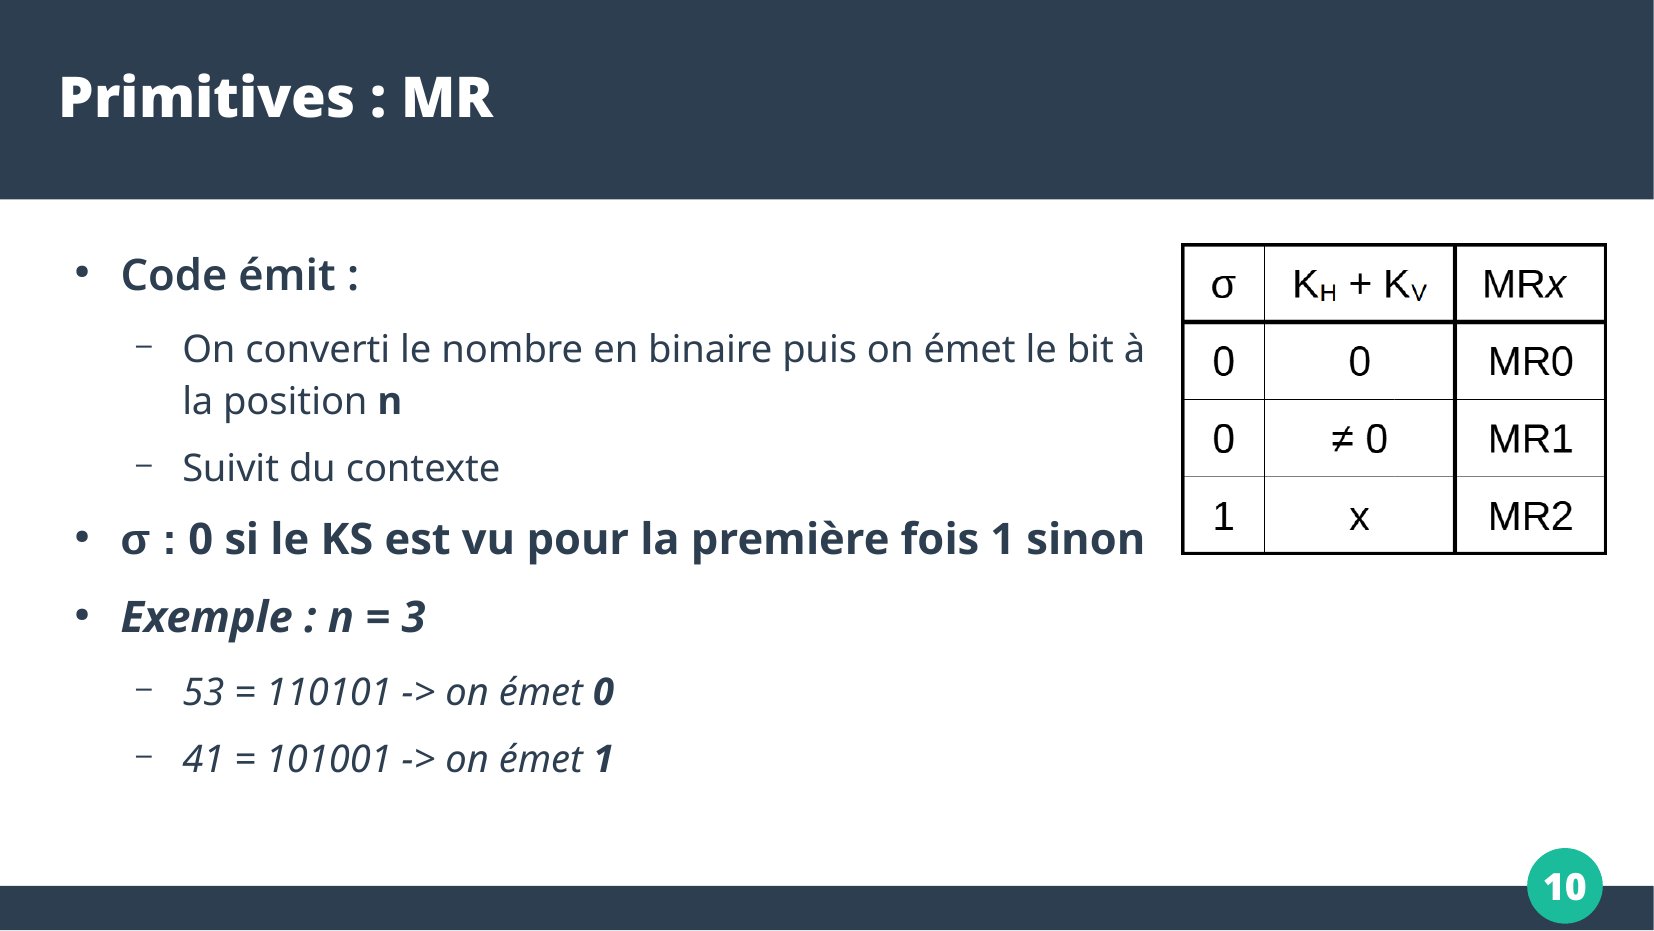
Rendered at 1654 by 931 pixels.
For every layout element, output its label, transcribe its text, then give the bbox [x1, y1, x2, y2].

list Code émit : On converti le nombre en binaire puis on émet le bit à la position n Suivit du contexte σ : 0 si le KS est vu pour la première fois 1 sinon Exemple : n = 3 53 = 110101 -> on émet 0 41 = 101001 -> on émet 1 [59, 243, 1152, 827]
picture [1181, 243, 1607, 555]
title Primitives : MR [59, 37, 1595, 155]
